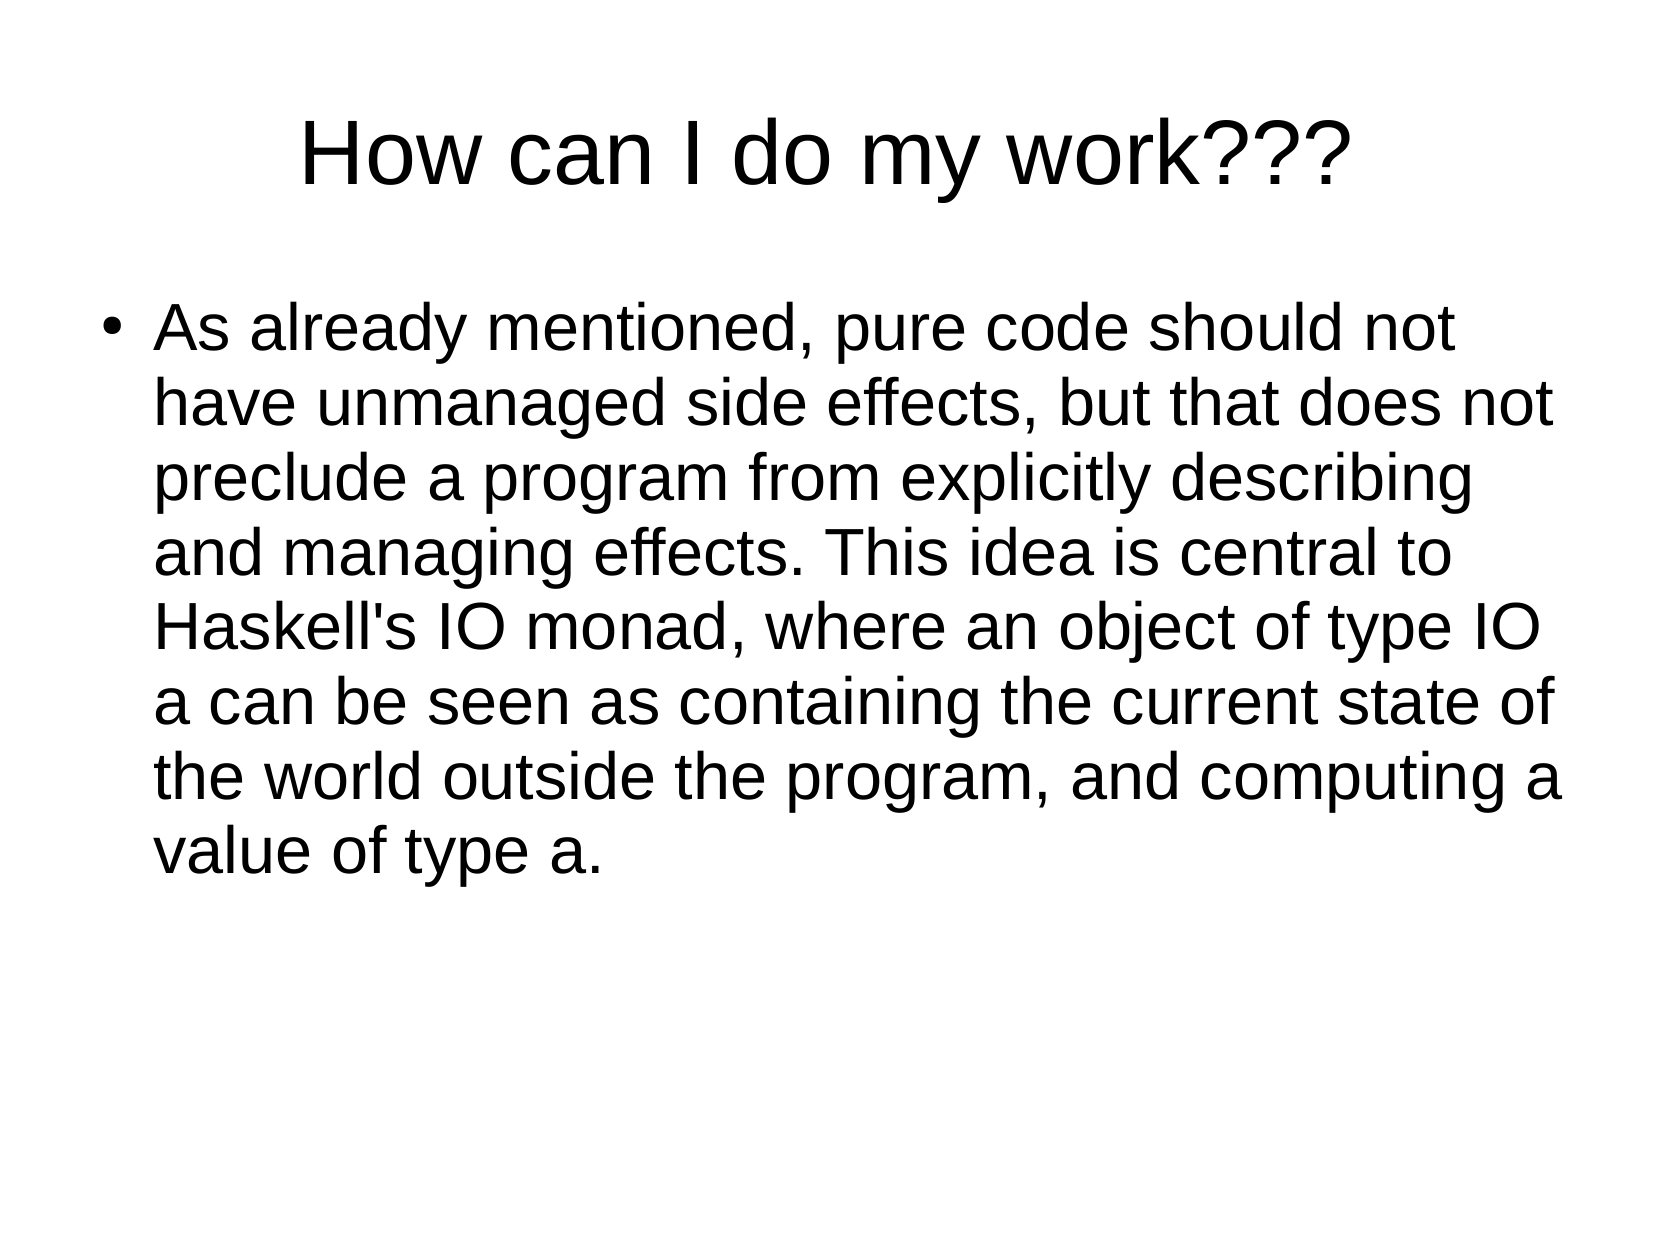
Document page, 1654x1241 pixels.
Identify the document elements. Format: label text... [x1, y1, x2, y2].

title How can I do my work??? [82, 49, 1571, 257]
list As already mentioned, pure code should not have unmanaged side effects, but that does not preclude a program from explicitly describing and managing effects. This idea is central to Haskell's IO monad, where an object of type IO a can be seen as containing the current state of the world outside the program, and computing a value of type a. [82, 290, 1571, 1109]
